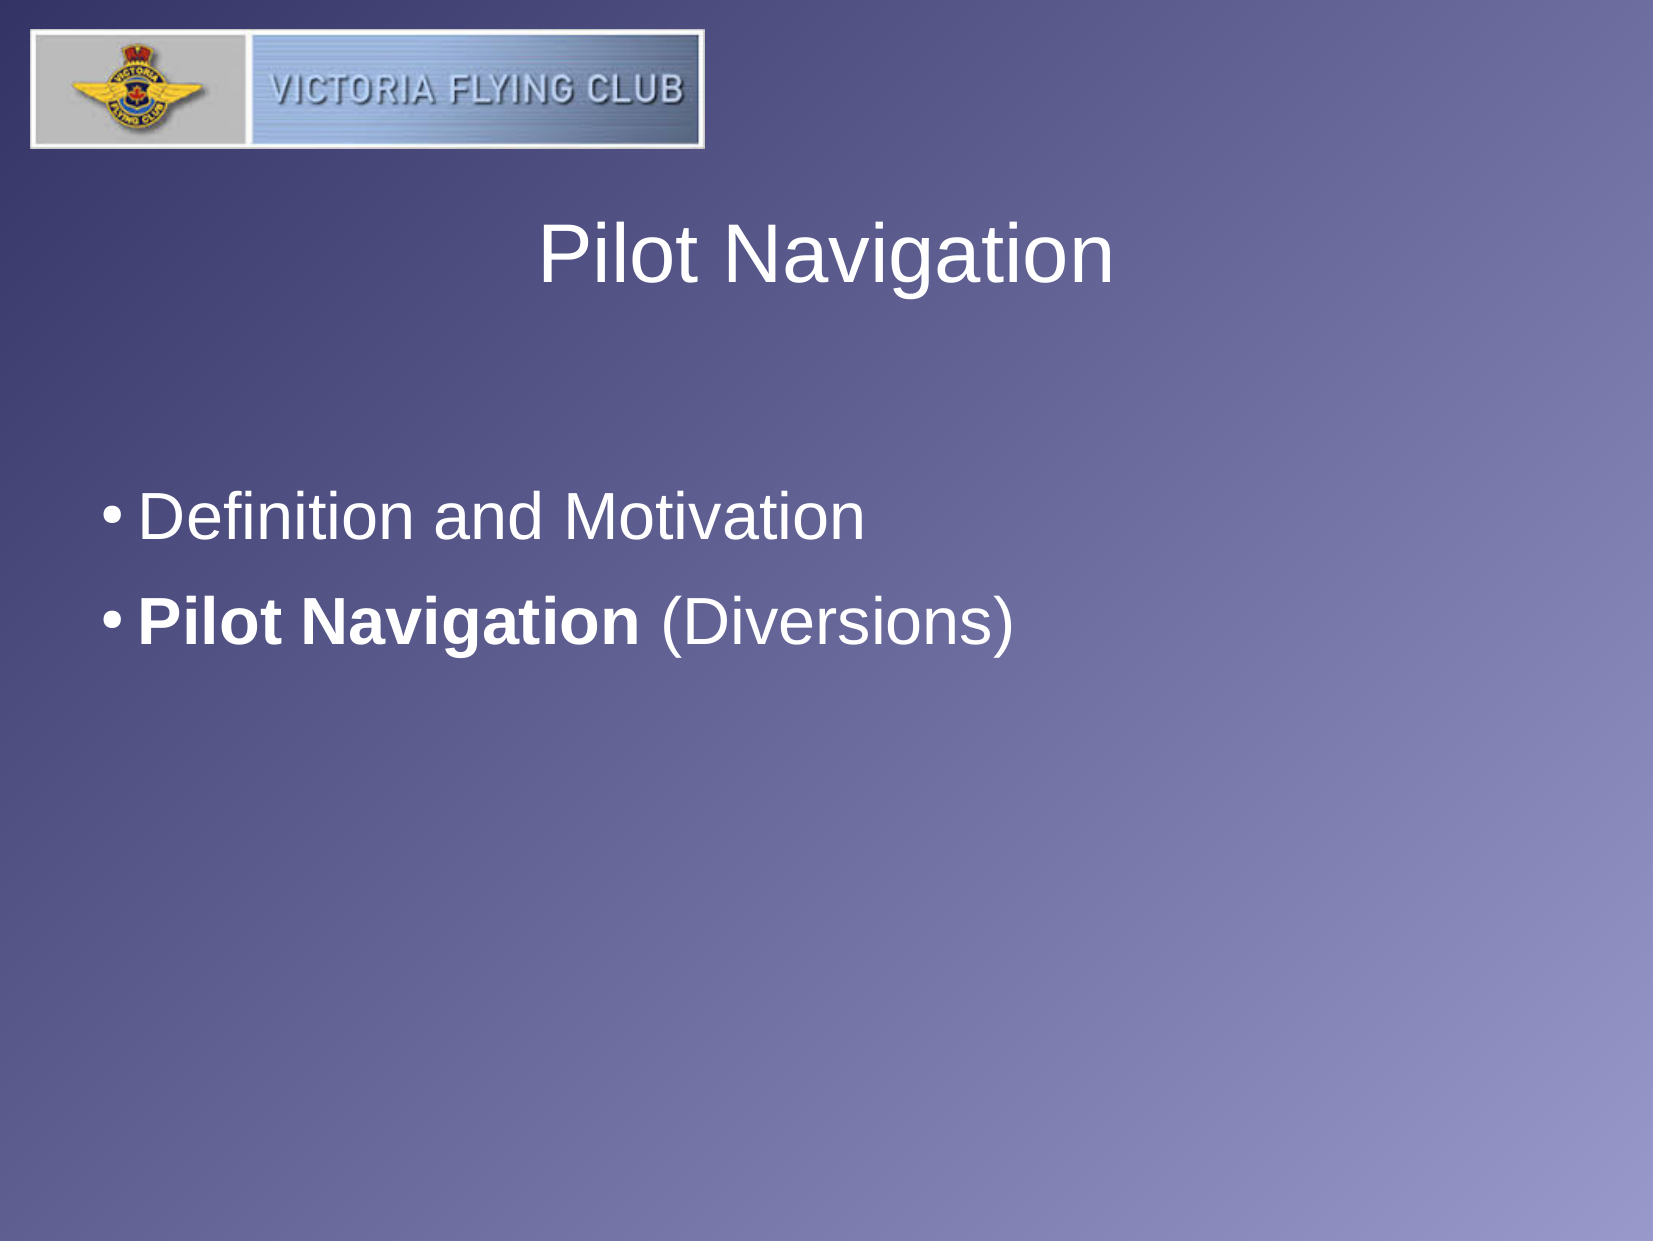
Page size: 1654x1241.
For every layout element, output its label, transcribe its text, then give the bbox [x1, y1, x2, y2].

list Definition and Motivation Pilot Navigation (Diversions) [82, 375, 1571, 1095]
picture [30, 29, 705, 149]
title Pilot Navigation [82, 150, 1571, 358]
